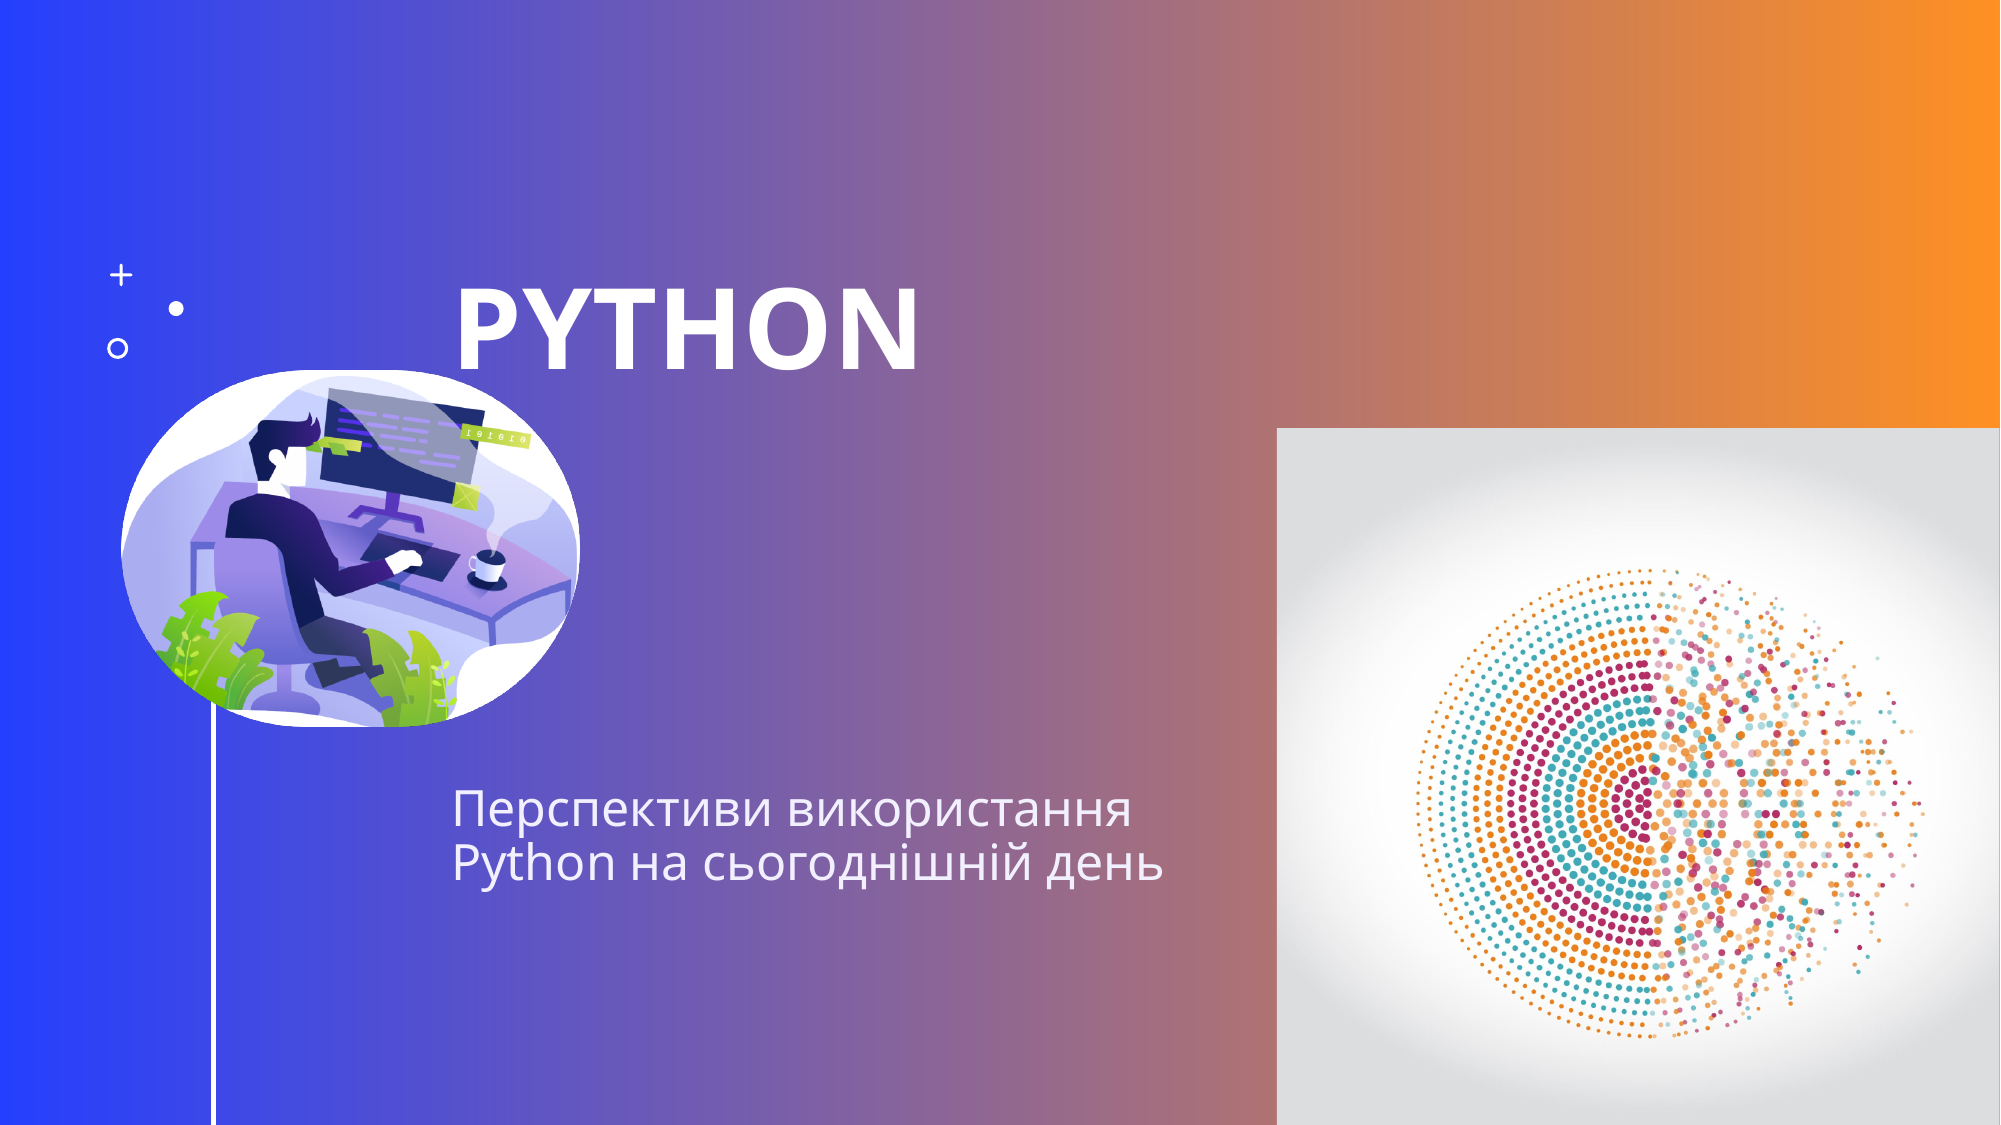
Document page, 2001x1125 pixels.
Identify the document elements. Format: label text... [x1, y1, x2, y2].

picture [1276, 428, 2000, 1125]
title python [436, 233, 1000, 402]
picture [121, 370, 580, 727]
subtitle Перспективи використання Python на сьогоднішній день [436, 775, 1244, 904]
text_box [0, 0, 2000, 1125]
